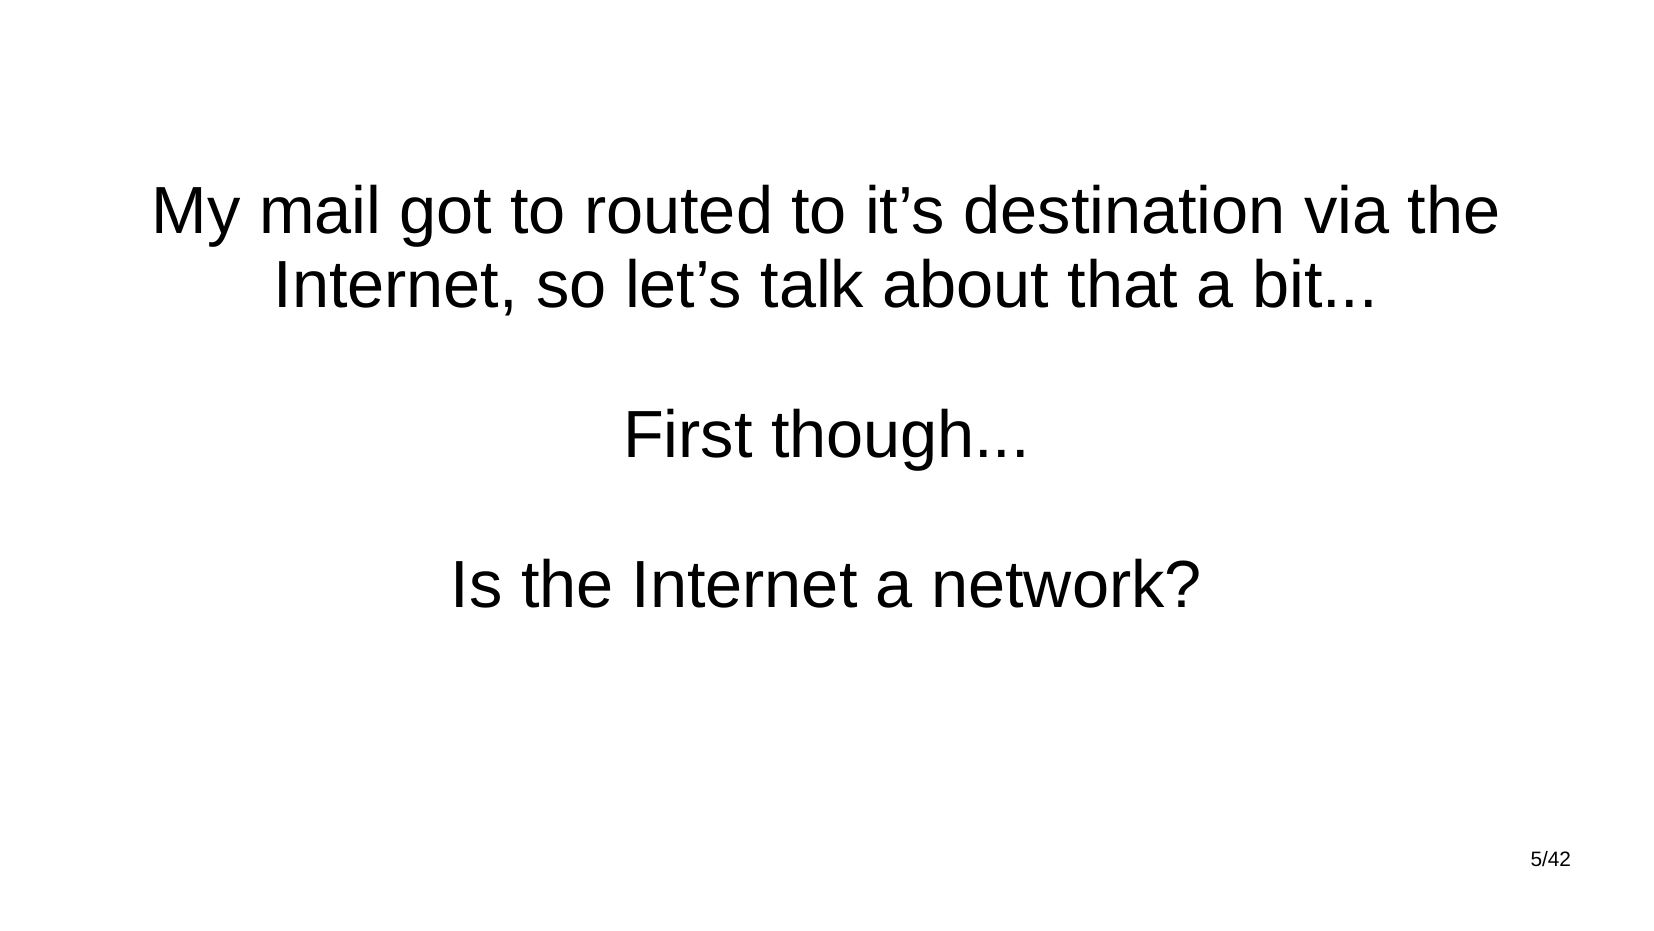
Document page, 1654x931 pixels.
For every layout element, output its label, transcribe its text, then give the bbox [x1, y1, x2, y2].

subtitle My mail got to routed to it’s destination via the Internet, so let’s talk about that a bit... First though... Is the Internet a network? [82, 37, 1571, 757]
